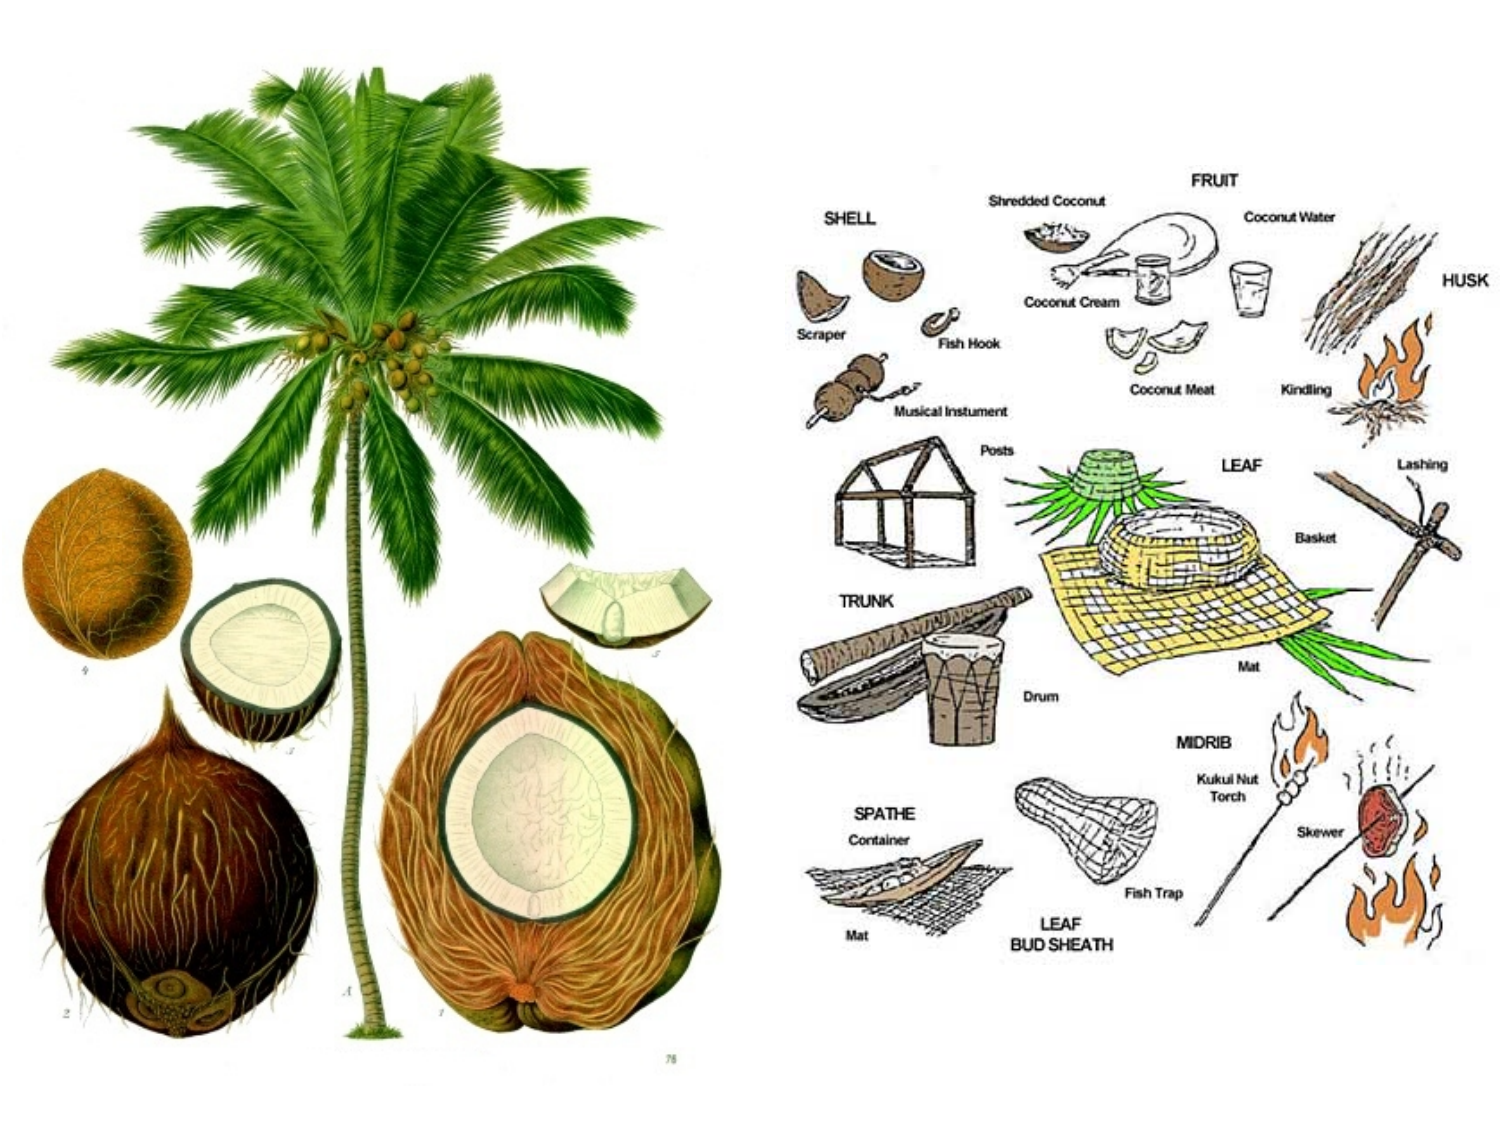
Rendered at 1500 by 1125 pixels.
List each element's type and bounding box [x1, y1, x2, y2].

picture [2, 49, 758, 1086]
picture [785, 165, 1500, 965]
